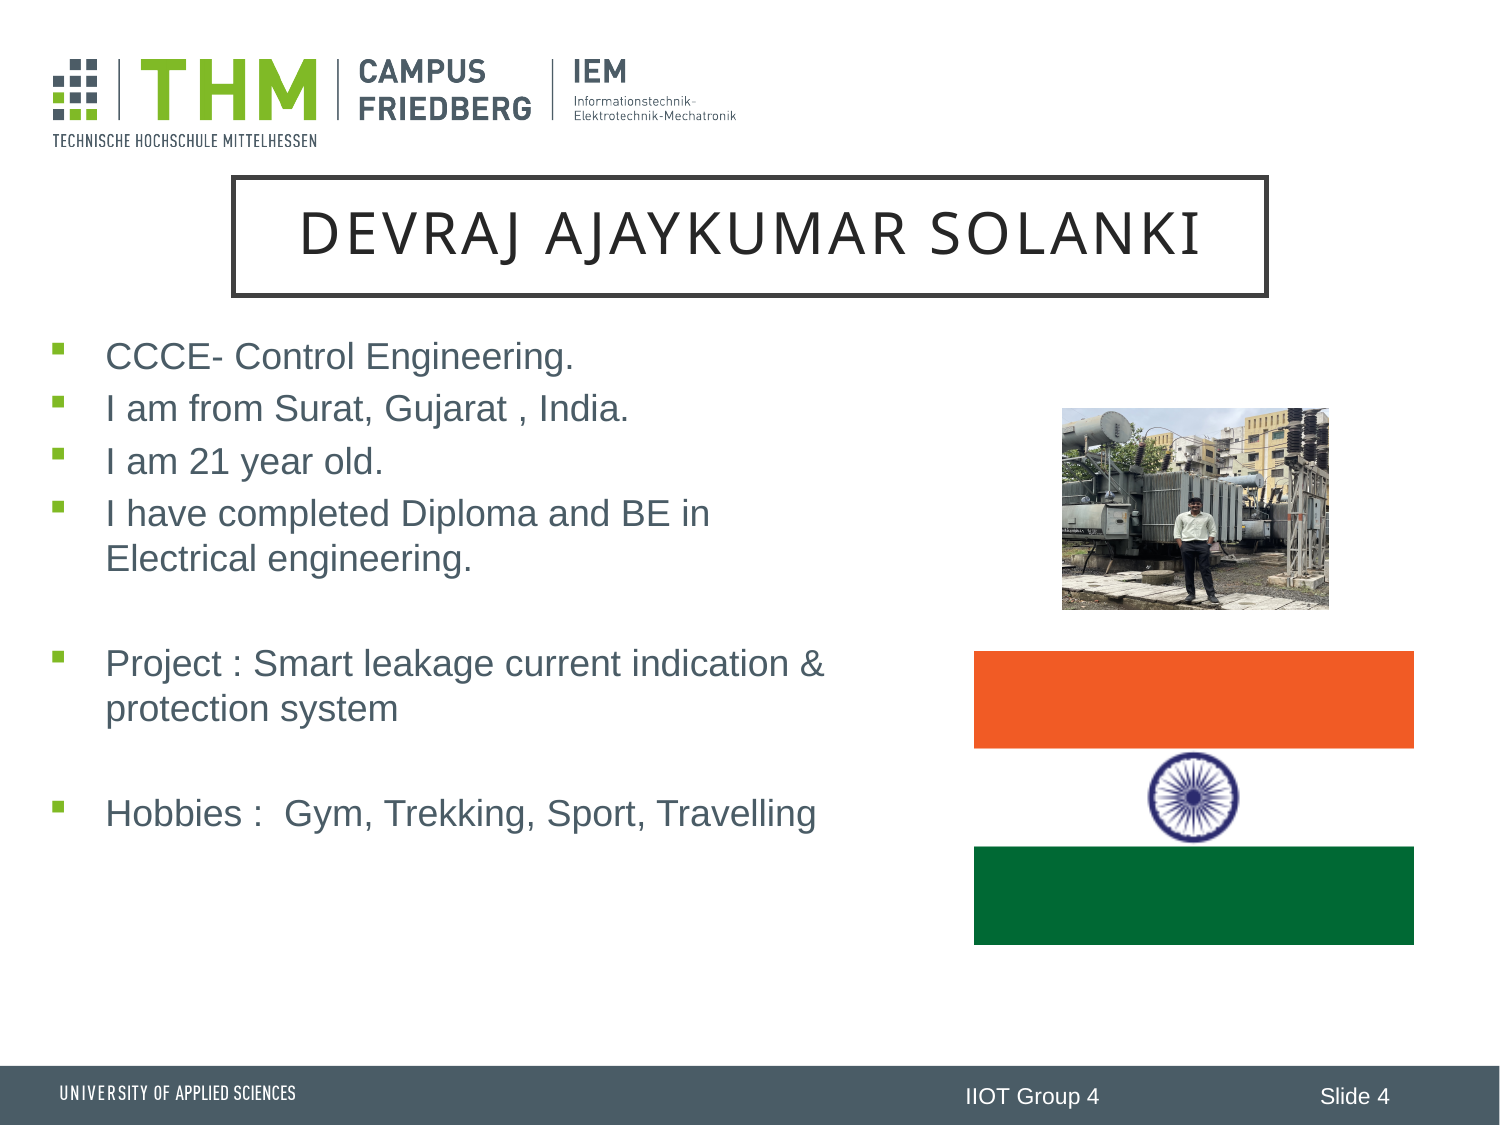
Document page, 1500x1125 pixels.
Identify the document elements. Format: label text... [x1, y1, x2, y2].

text_box CCCE- Control Engineering. I am from Surat, Gujarat , India. I am 21 year old. I have completed Diploma and BE in Electrical engineering. Project : Smart leakage current indication & protection system Hobbies : Gym, Trekking, Sport, Travelling [49, 324, 868, 1125]
picture [974, 651, 1414, 945]
title Devraj ajaykumar solanki [233, 177, 1267, 296]
picture [1018, 354, 1370, 648]
picture [53, 59, 736, 147]
